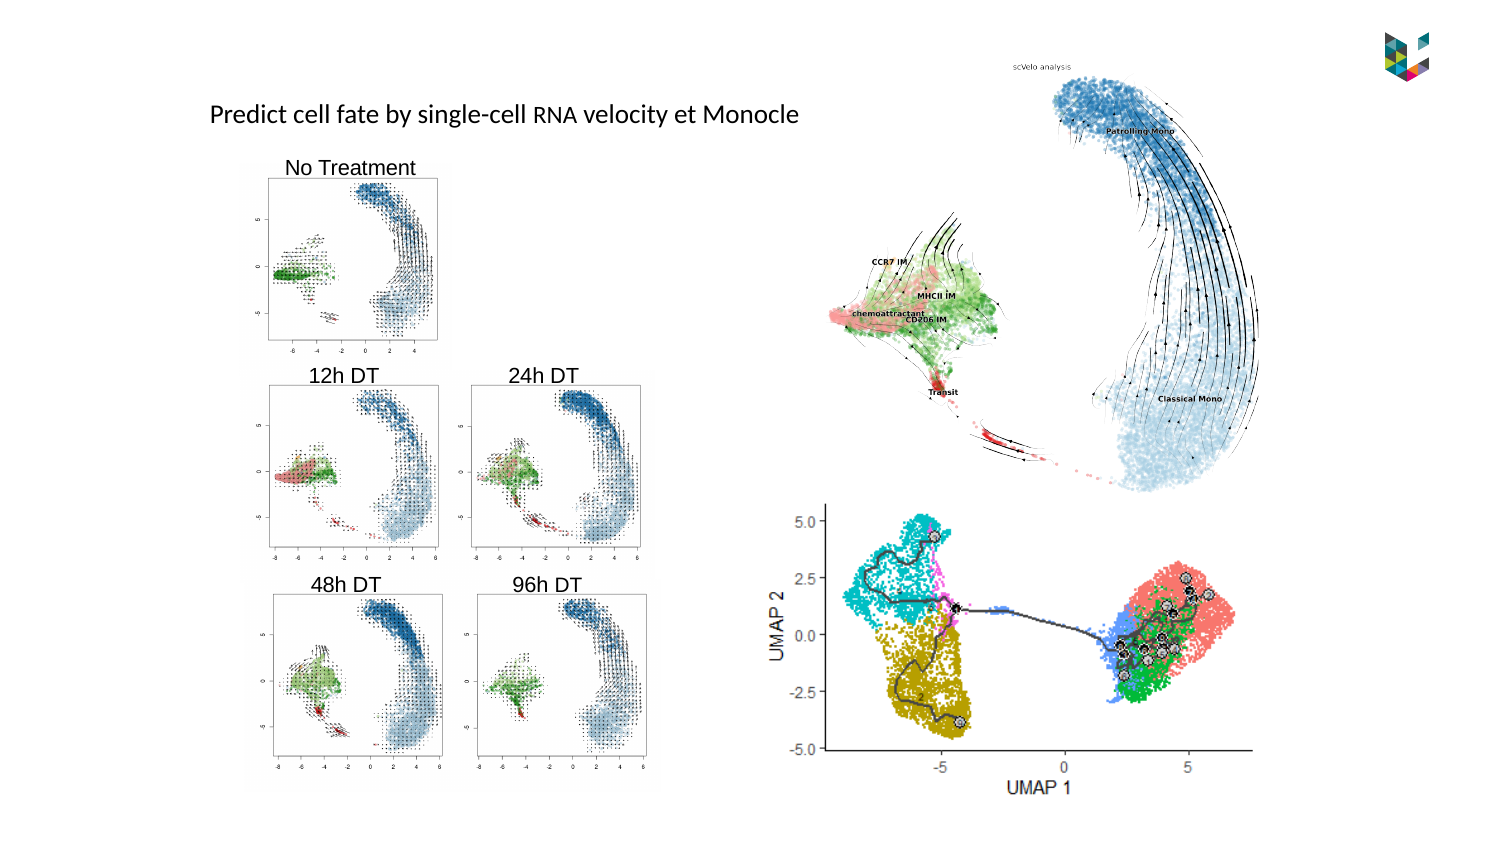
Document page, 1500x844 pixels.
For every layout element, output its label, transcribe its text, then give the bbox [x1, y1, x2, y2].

text_box 48h DT [296, 562, 404, 604]
text_box No Treatment [270, 146, 452, 187]
picture [1385, 32, 1429, 82]
picture [758, 59, 1263, 807]
text_box 12h DT [293, 353, 402, 394]
text_box 96h DT [497, 562, 606, 604]
text_box 24h DT [493, 353, 602, 394]
text_box Predict cell fate by single-cell RNA velocity et Monocle [195, 89, 821, 137]
picture [239, 163, 661, 792]
